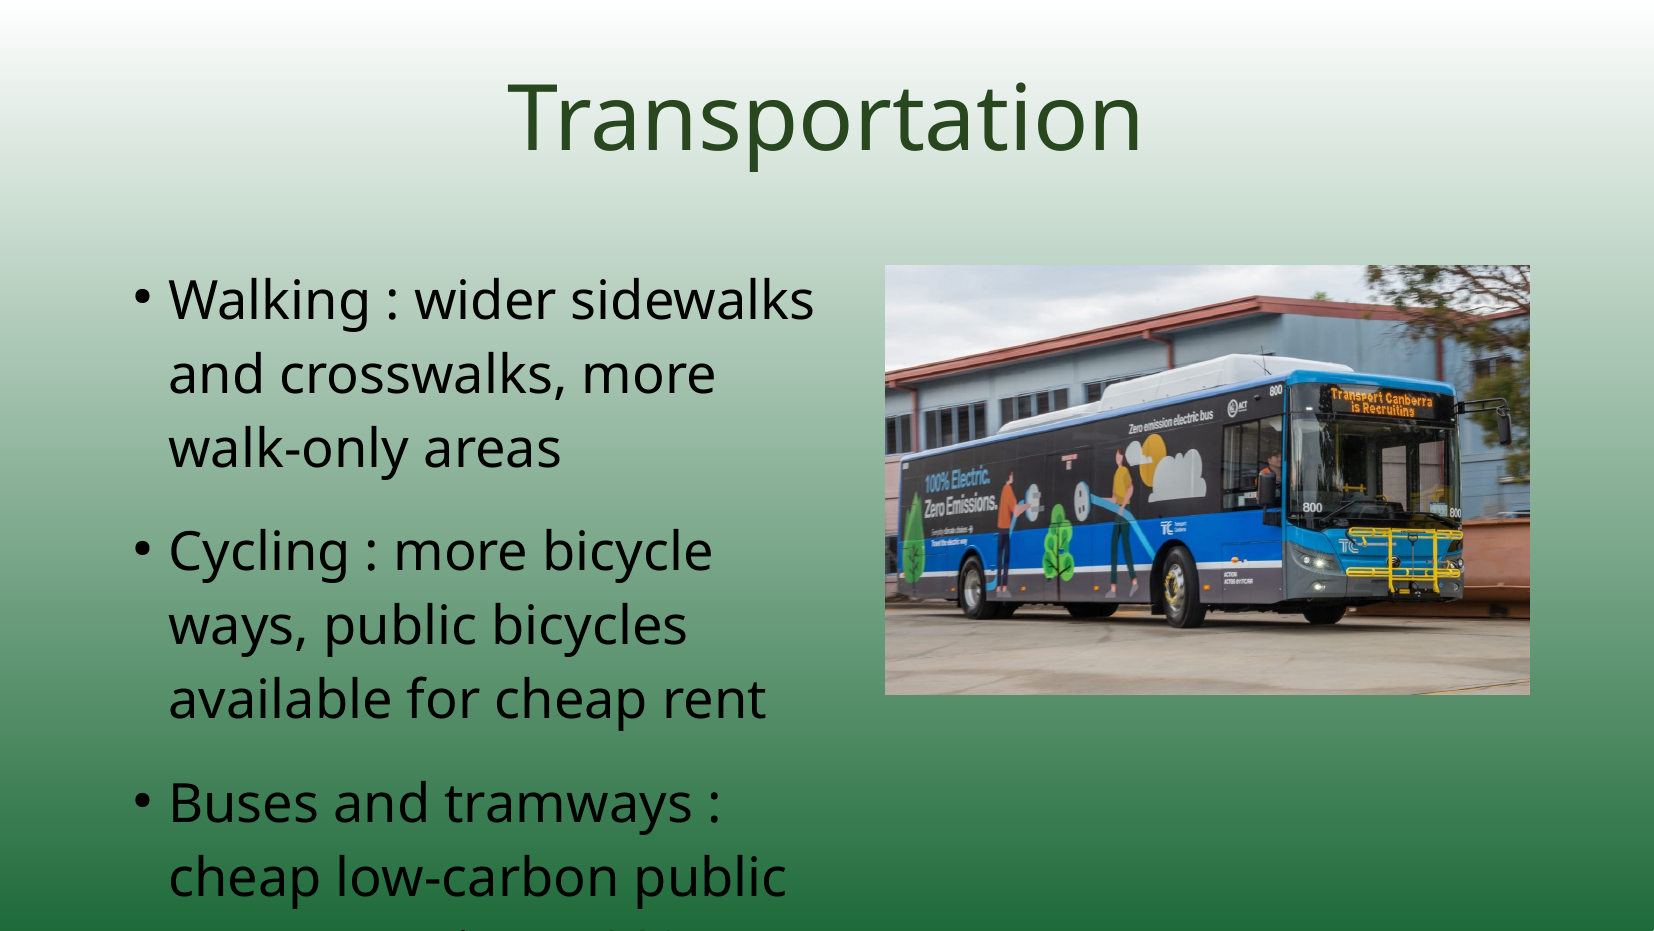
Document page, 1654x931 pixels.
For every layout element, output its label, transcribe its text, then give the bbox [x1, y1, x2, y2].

title Transportation [82, 37, 1571, 193]
picture [885, 265, 1530, 695]
text_box Walking : wider sidewalks and crosswalks, more walk-only areas Cycling : more bicycle ways, public bicycles available for cheap rent Buses and tramways : cheap low-carbon public transportation, 100% electric Private cars : not allowed in the city [118, 253, 857, 804]
